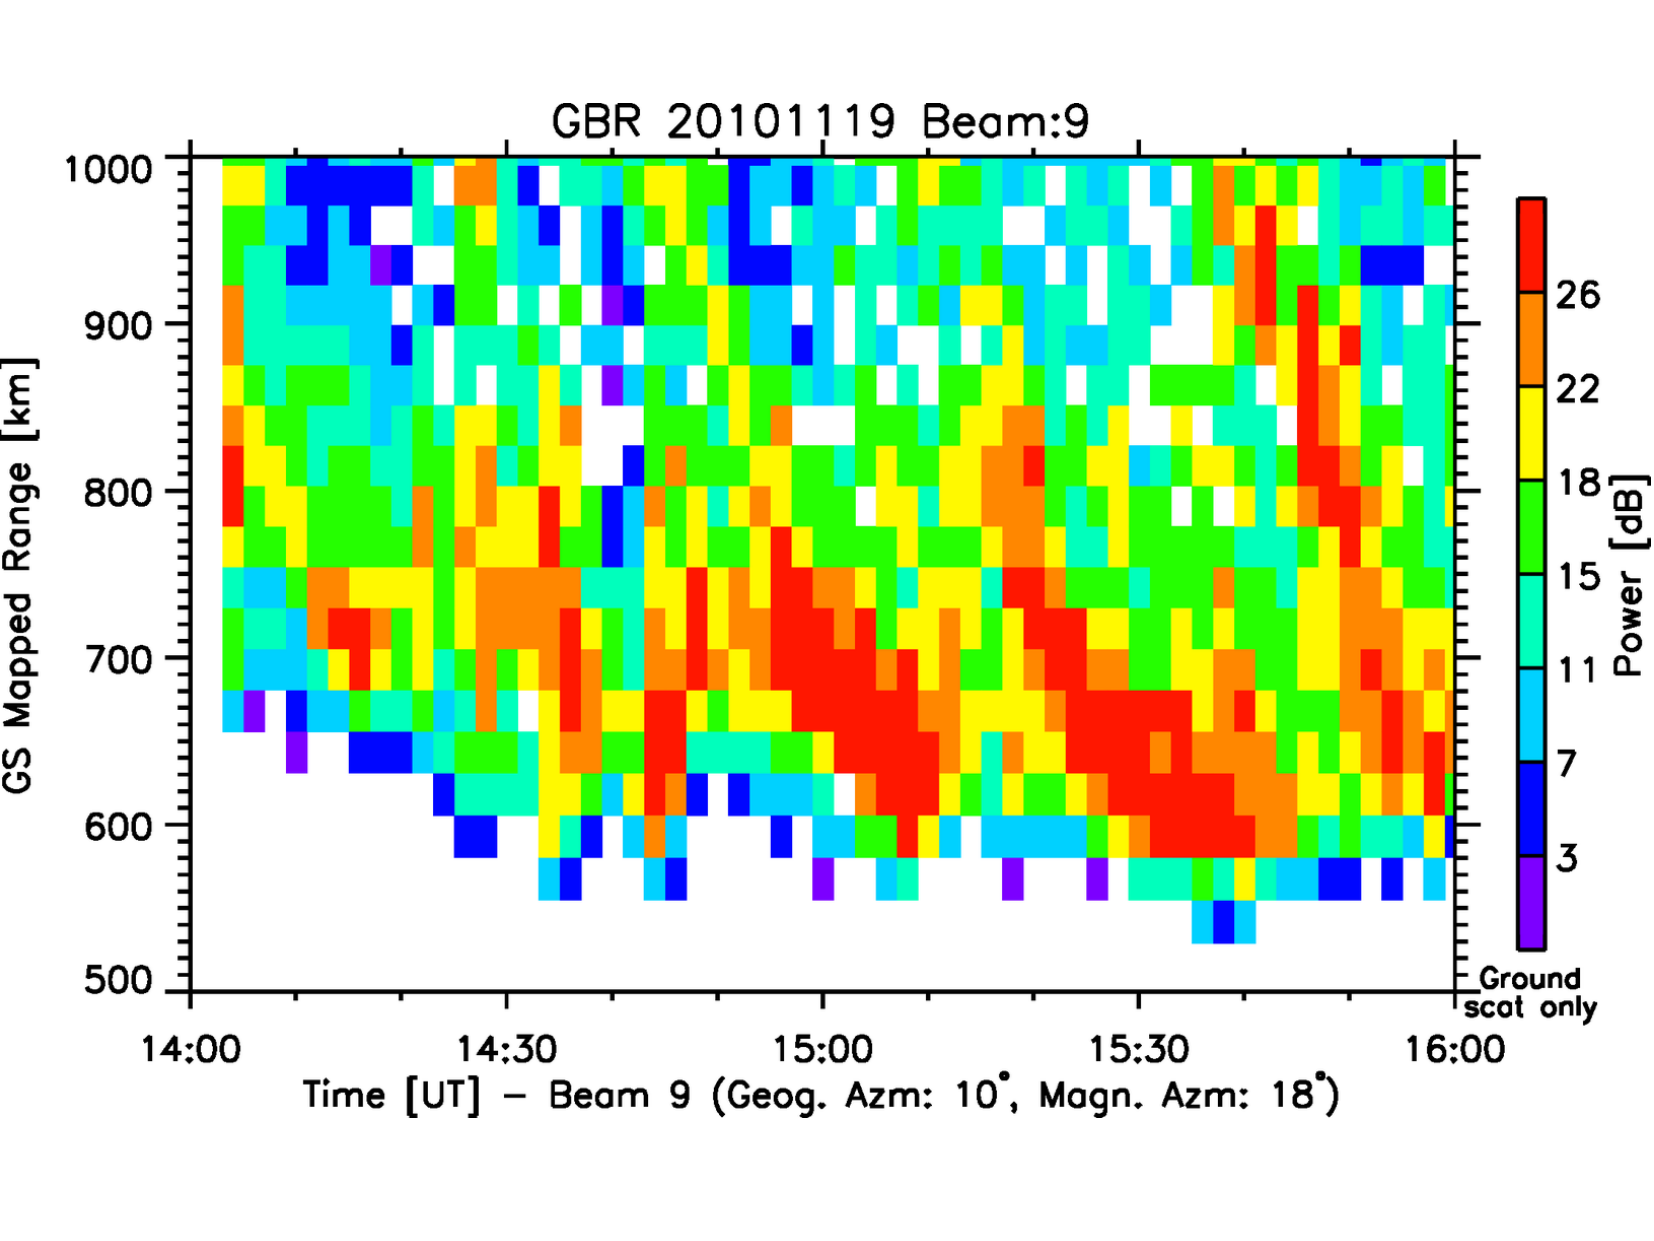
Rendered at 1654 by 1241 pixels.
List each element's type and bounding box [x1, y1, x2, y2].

picture [0, 103, 1651, 1118]
